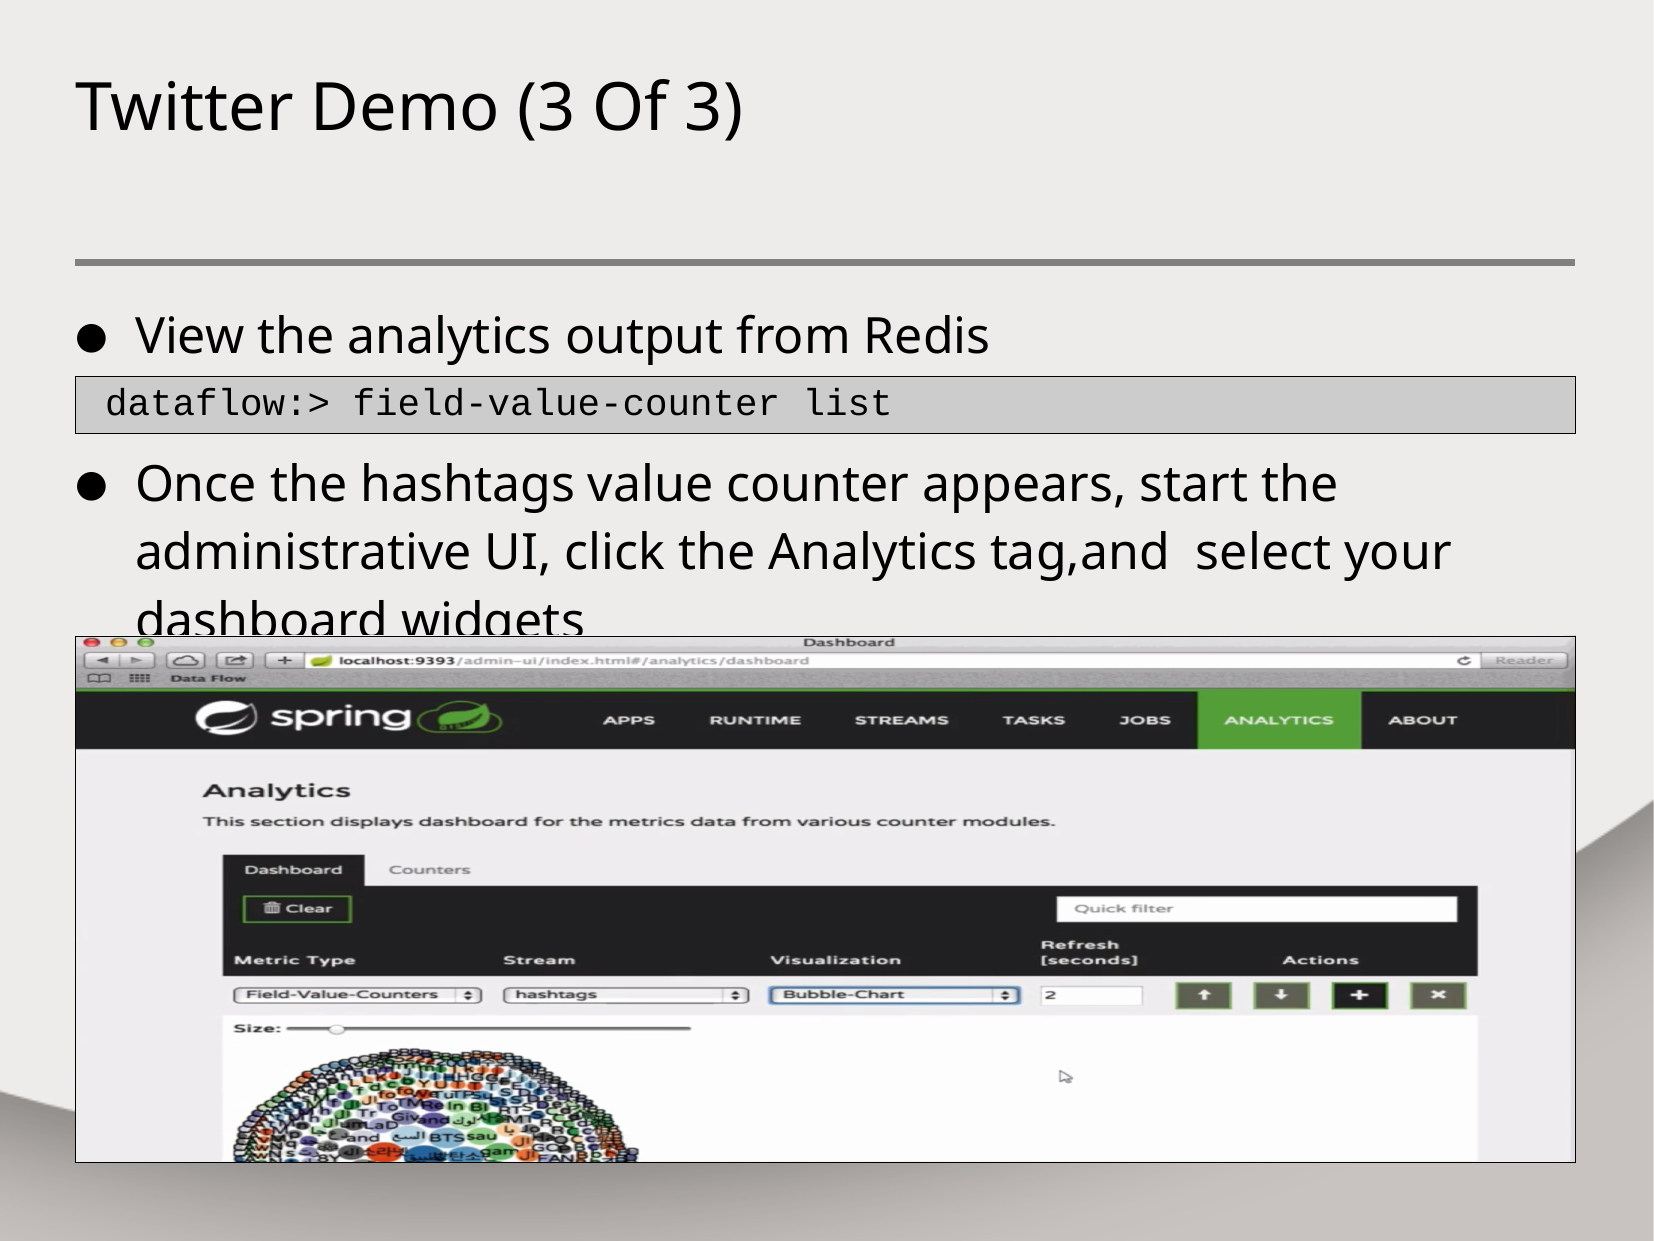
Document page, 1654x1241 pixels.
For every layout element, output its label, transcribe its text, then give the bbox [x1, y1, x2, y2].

title Twitter Demo (3 Of 3) [75, 75, 1576, 226]
list View the analytics output from Redis Once the hashtags value counter appears, start the administrative UI, click the Analytics tag,and select your dashboard widgets [75, 300, 1576, 376]
text_box dataflow:> field-value-counter list [75, 376, 1576, 434]
list View the analytics output from Redis Once the hashtags value counter appears, start the administrative UI, click the Analytics tag,and select your dashboard widgets [75, 434, 1576, 635]
picture [0, 0, 1654, 1241]
